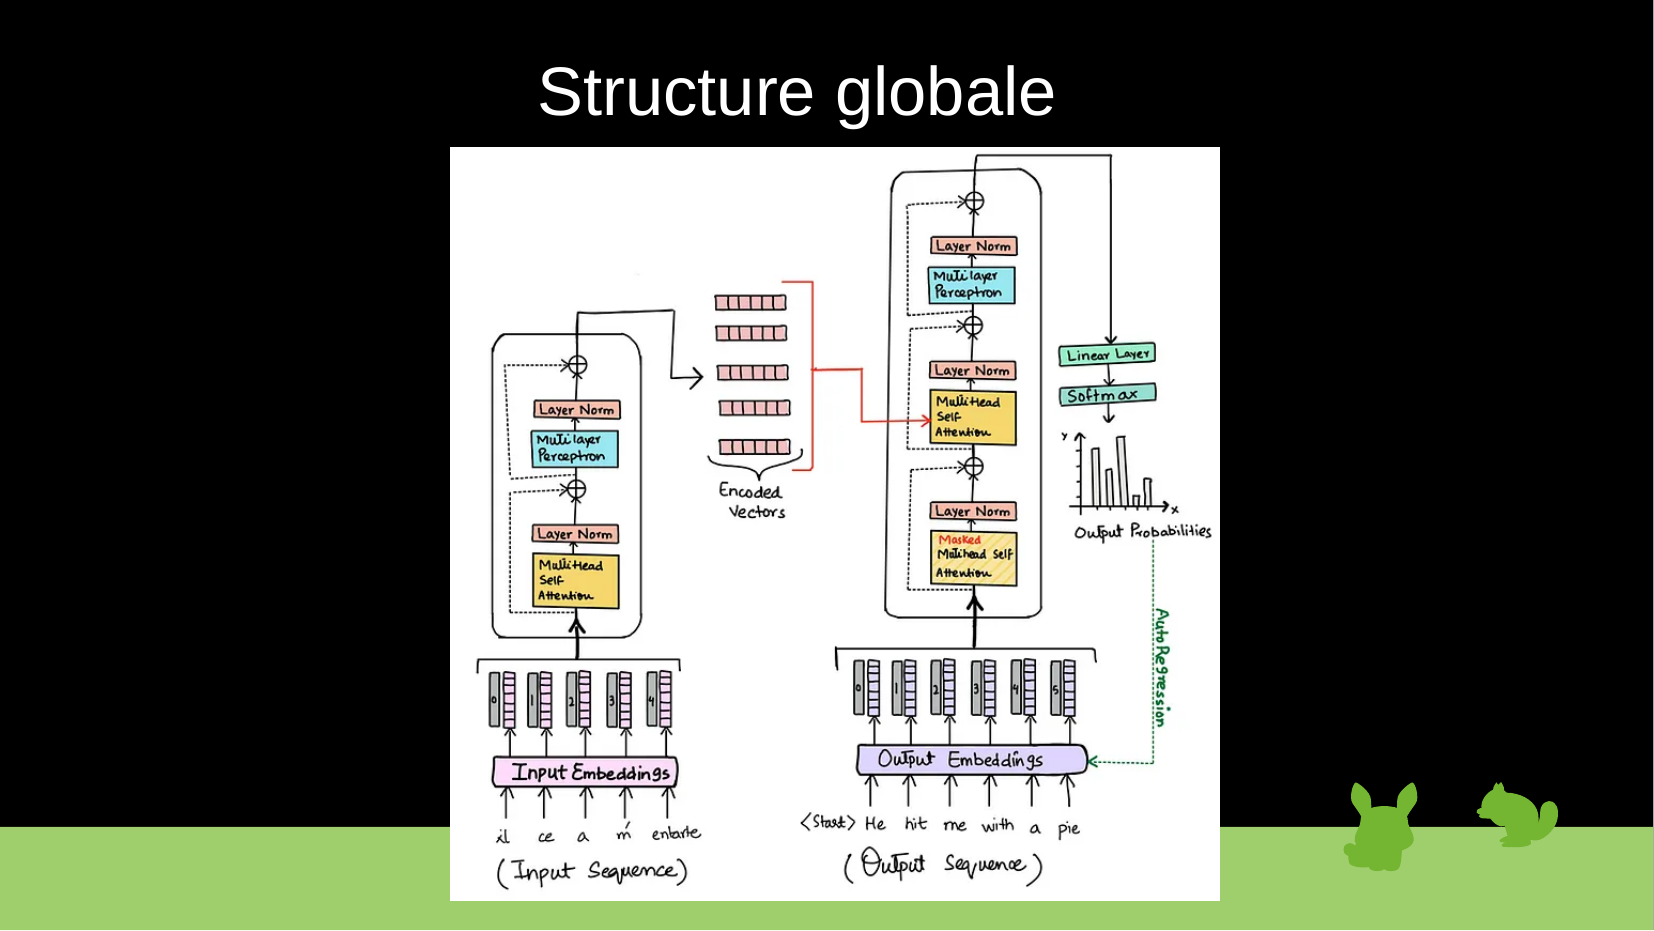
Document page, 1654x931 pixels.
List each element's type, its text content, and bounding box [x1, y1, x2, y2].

picture [450, 147, 1220, 901]
title Structure globale [59, 17, 1536, 166]
